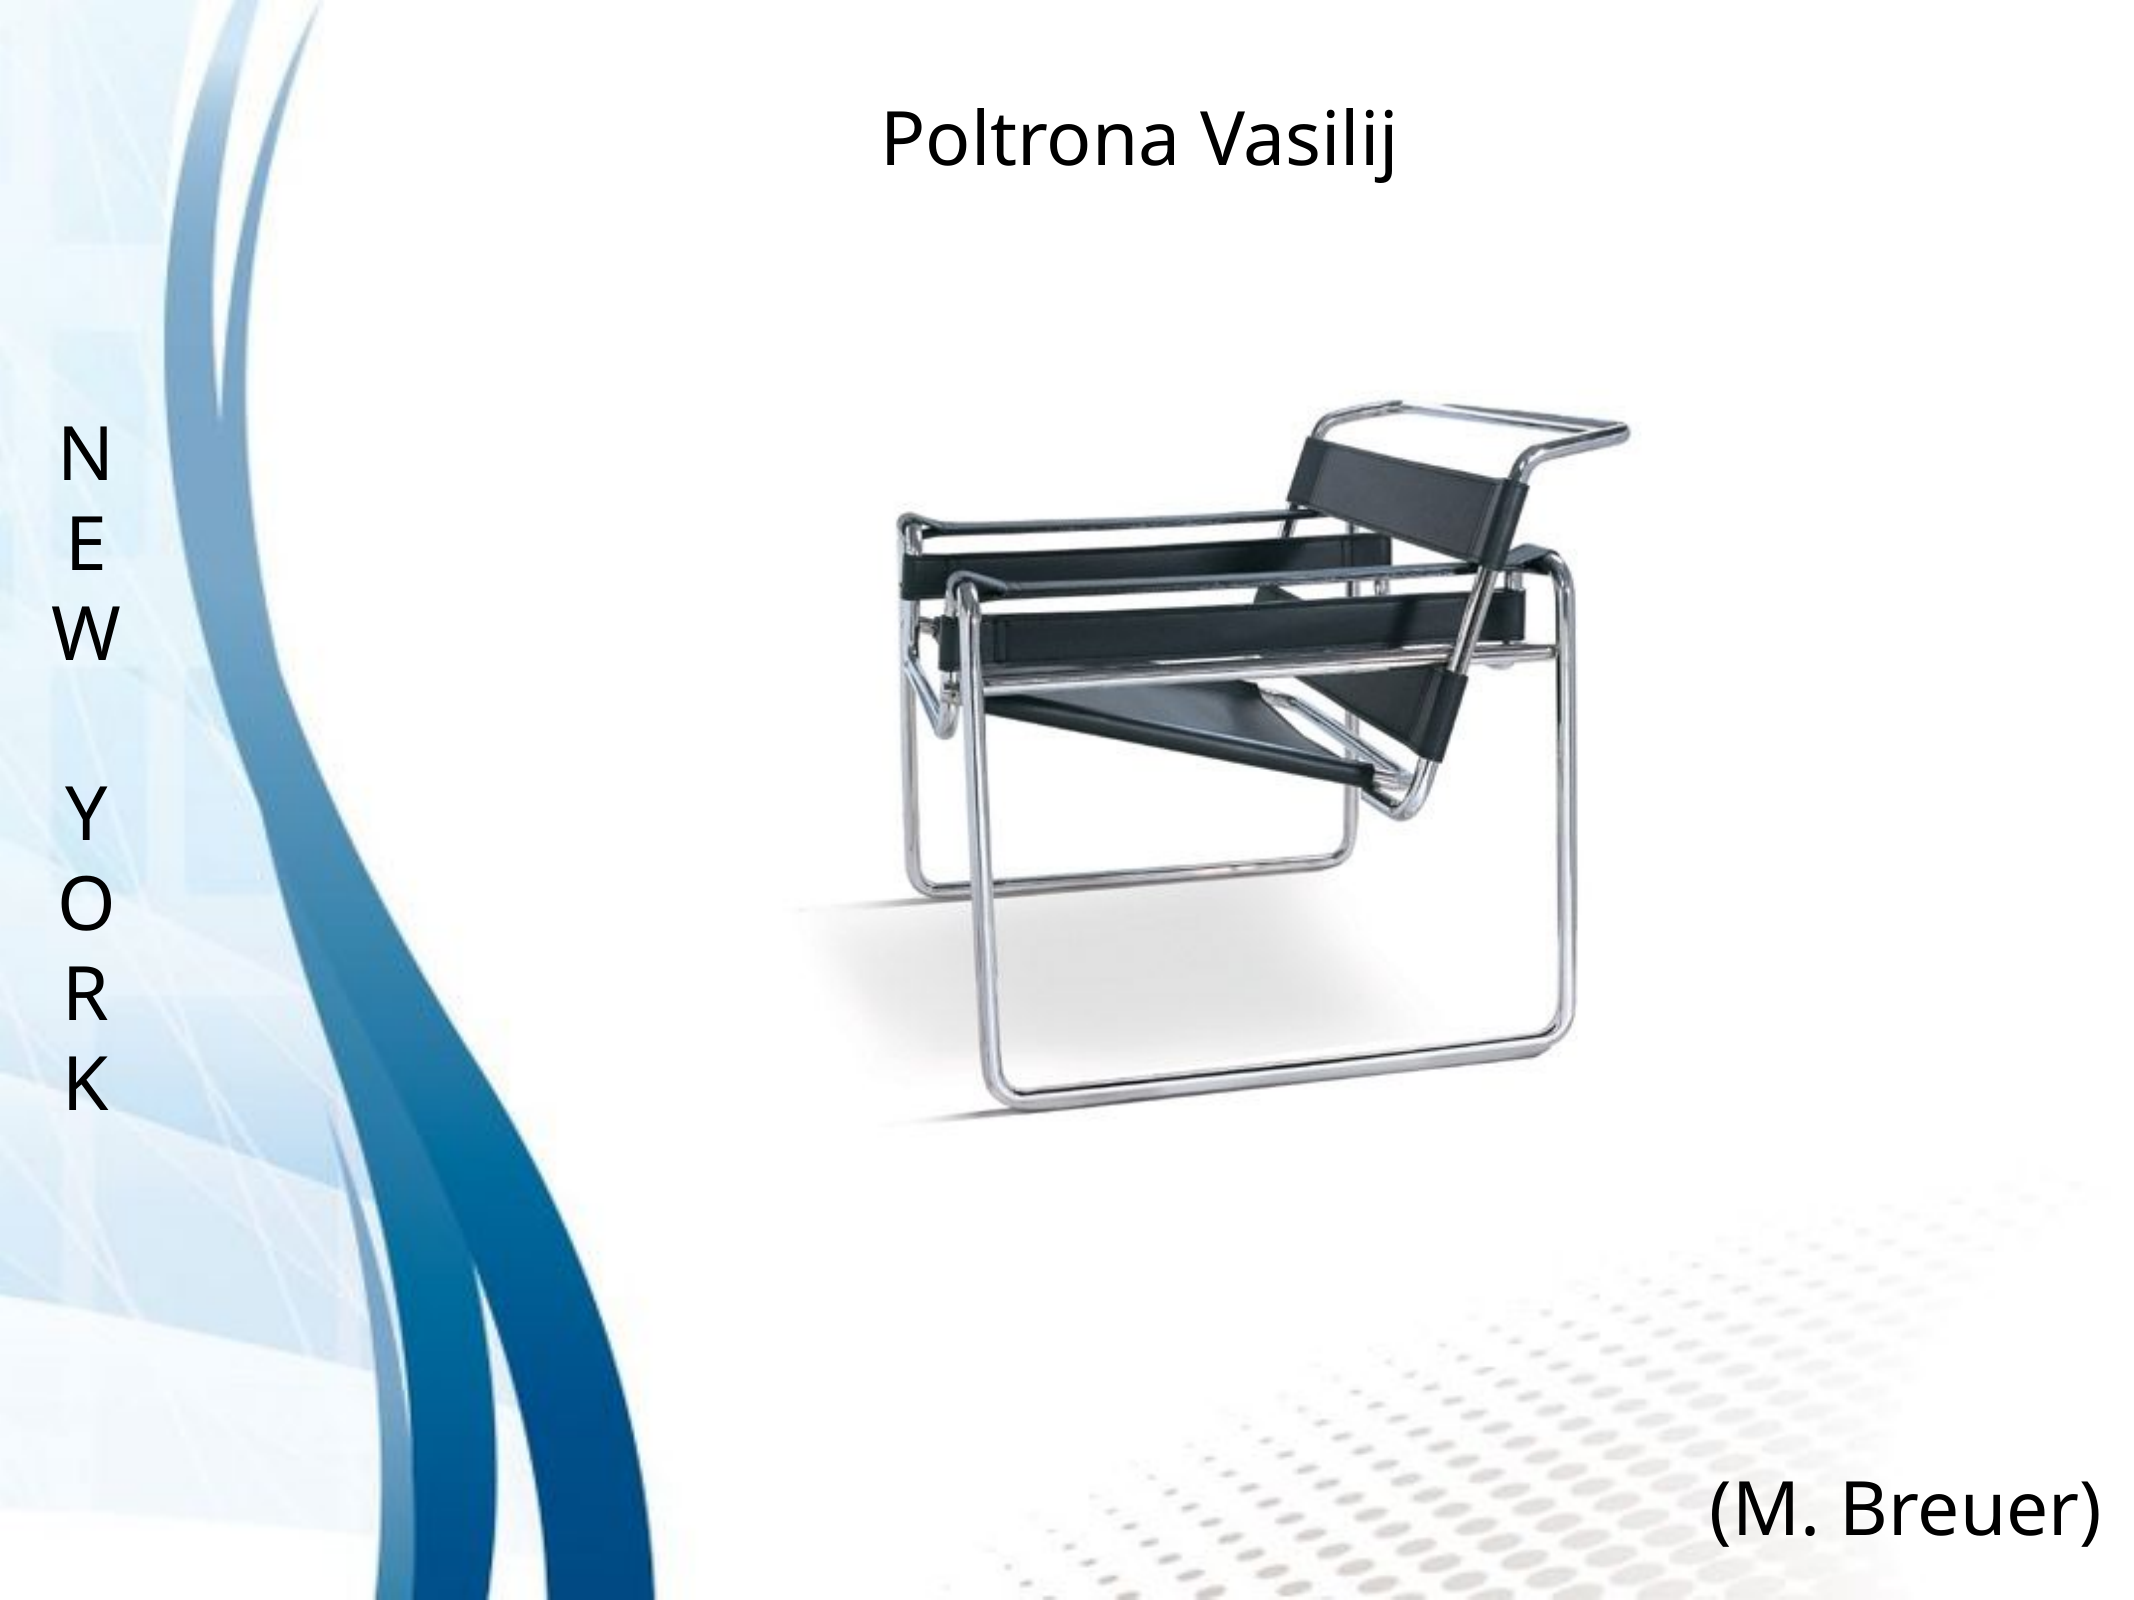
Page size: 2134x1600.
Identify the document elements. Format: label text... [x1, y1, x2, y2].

picture [0, 0, 2134, 1600]
text_box Poltrona Vasilij [872, 82, 1408, 190]
text_box N E W Y O R K [42, 397, 130, 1134]
text_box (M. Breuer) [1701, 1452, 2111, 1560]
